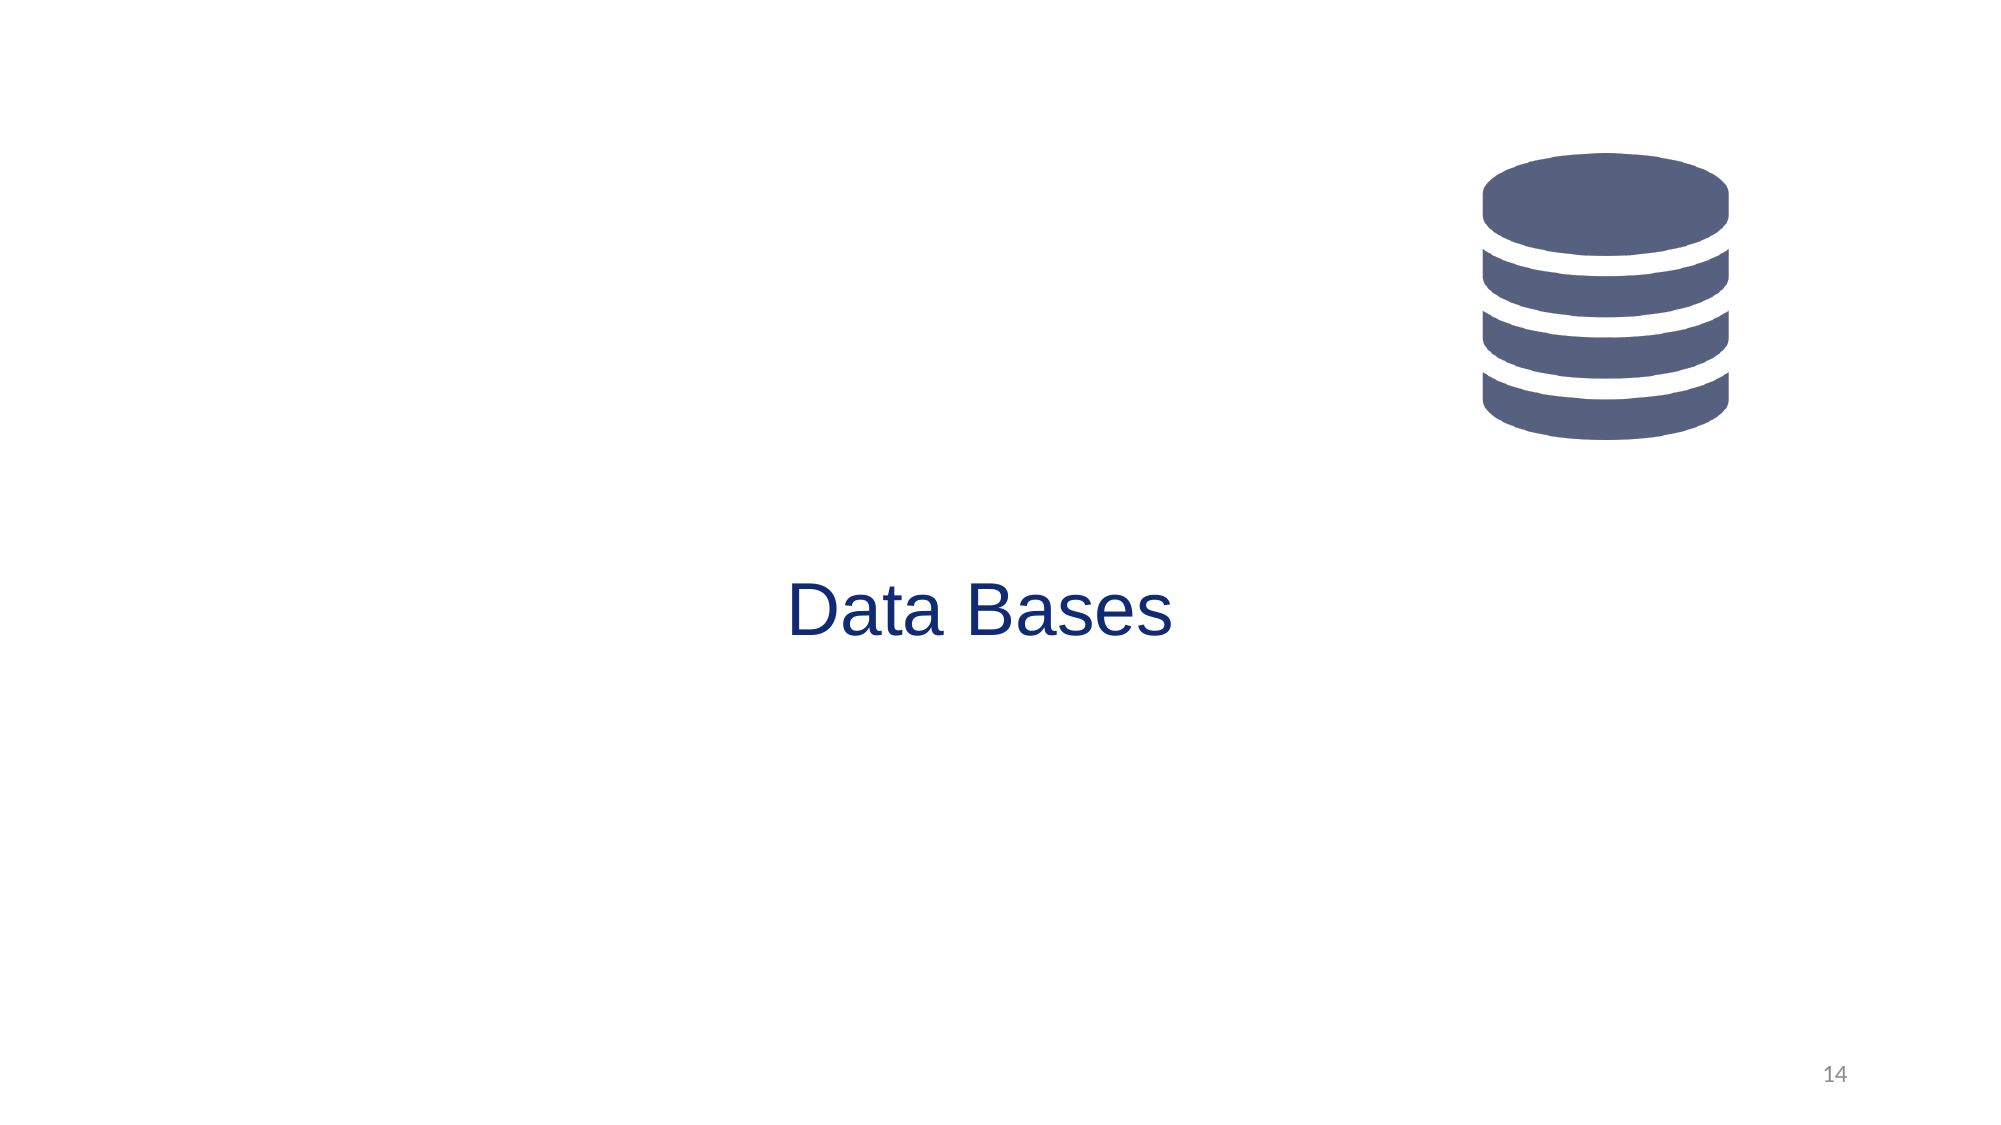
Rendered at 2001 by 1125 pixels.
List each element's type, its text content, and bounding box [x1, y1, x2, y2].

picture [1462, 153, 1749, 440]
text_box <number> [1412, 1042, 1863, 1103]
text_box Data Bases [566, 507, 1394, 658]
